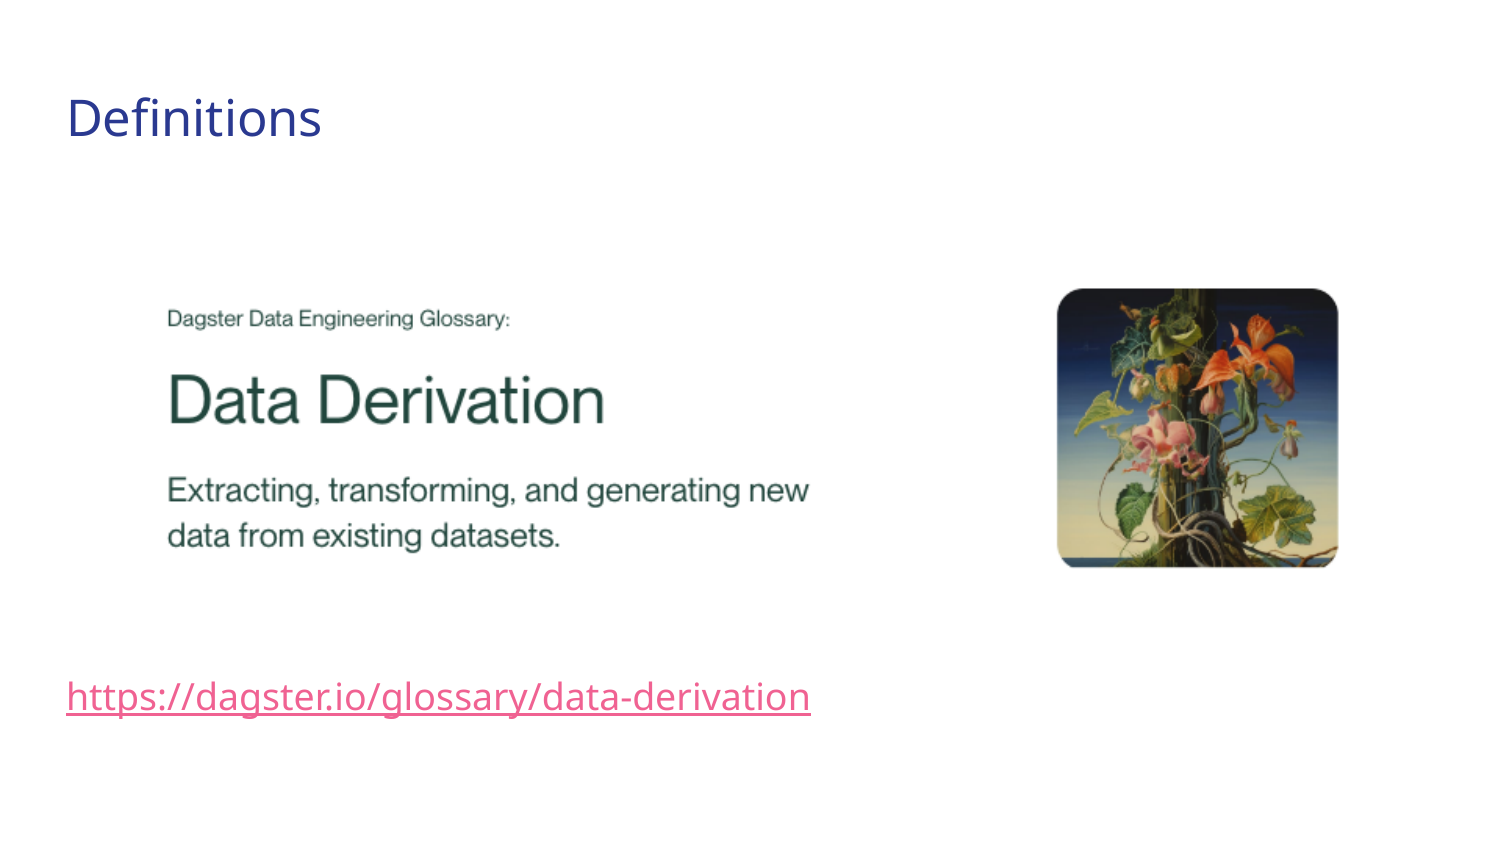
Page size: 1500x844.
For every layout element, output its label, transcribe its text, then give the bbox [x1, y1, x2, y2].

text_box https://dagster.io/glossary/data-derivation [51, 657, 1475, 793]
title Definitions [51, 67, 1449, 167]
picture [144, 270, 1356, 594]
